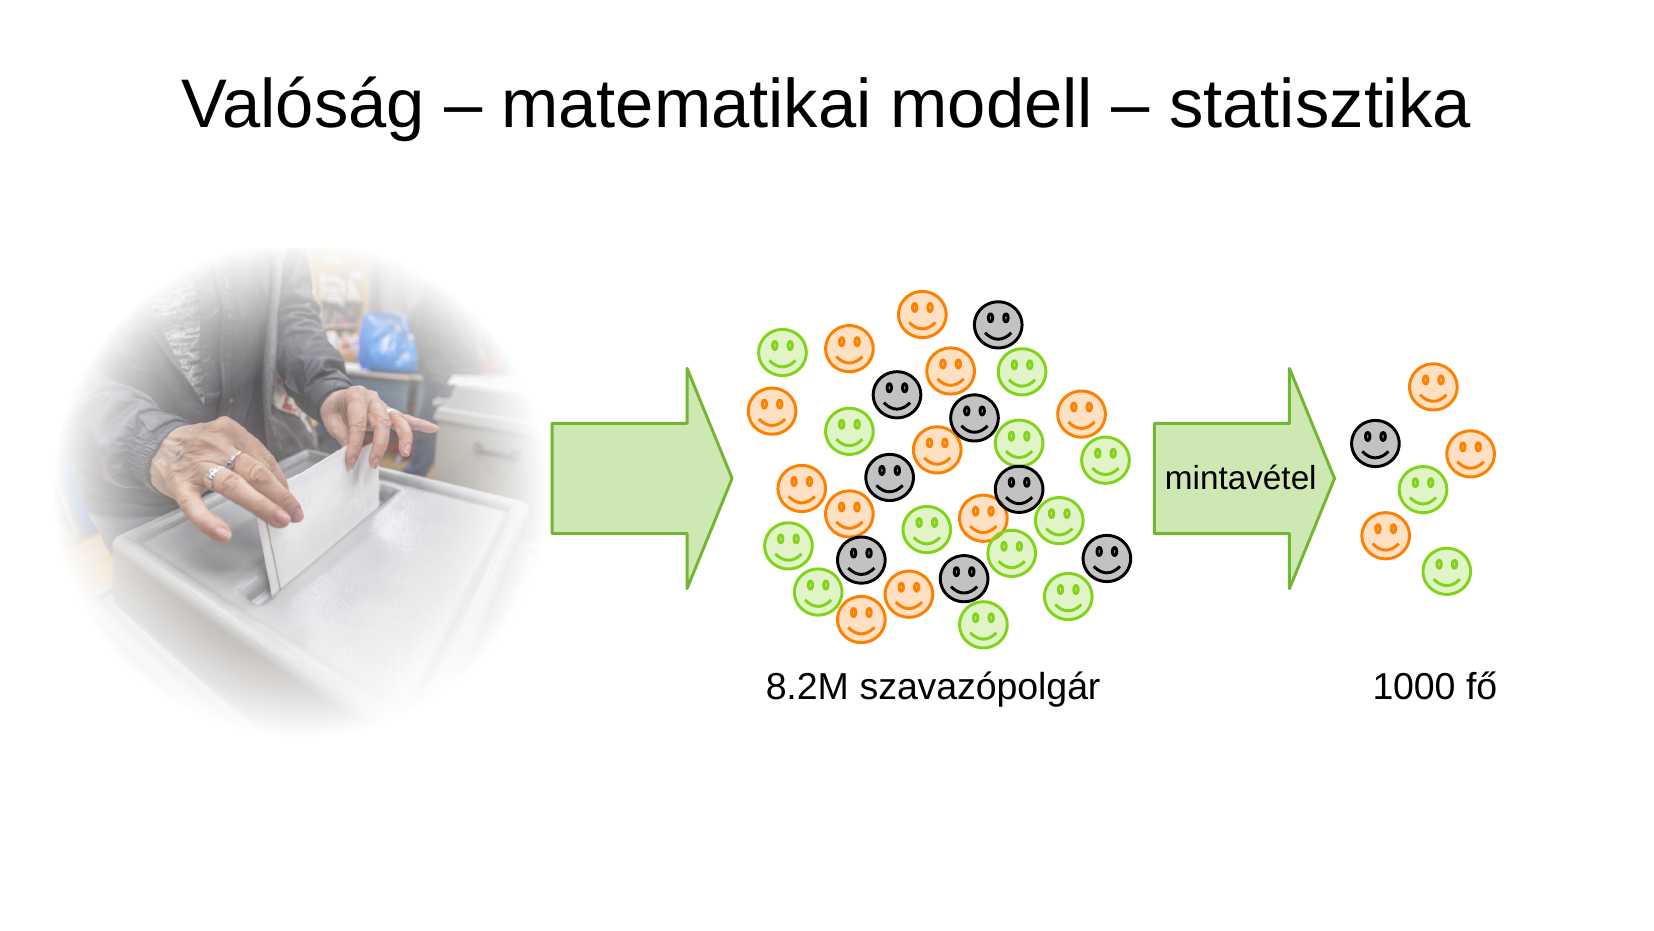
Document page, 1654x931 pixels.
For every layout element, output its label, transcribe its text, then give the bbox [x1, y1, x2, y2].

title Valóság – matematikai modell – statisztika [88, 29, 1565, 178]
text_box [959, 601, 1008, 648]
text_box [974, 301, 1023, 348]
text_box [1361, 512, 1410, 559]
text_box [1422, 548, 1471, 595]
text_box [0, 230, 733, 748]
text_box [913, 394, 999, 473]
text_box [777, 465, 826, 512]
text_box [1154, 519, 1318, 589]
text_box 8.2M szavazópolgár 1000 fő [751, 658, 1579, 731]
text_box [940, 555, 988, 602]
text_box [898, 291, 947, 338]
text_box [1154, 368, 1324, 452]
text_box [837, 596, 886, 643]
text_box [959, 420, 1043, 577]
text_box [758, 329, 807, 376]
text_box [1399, 466, 1447, 513]
text_box [865, 454, 914, 501]
text_box [873, 371, 921, 418]
text_box [825, 408, 874, 455]
text_box [1409, 363, 1458, 411]
text_box [1057, 391, 1106, 438]
text_box [1081, 437, 1130, 484]
text_box [825, 490, 886, 584]
text_box [1044, 573, 1093, 620]
text_box [1351, 420, 1400, 467]
text_box [885, 571, 933, 618]
text_box [1083, 535, 1131, 582]
text_box [903, 506, 951, 553]
text_box [1035, 497, 1084, 544]
text_box [825, 325, 874, 372]
text_box [1446, 430, 1495, 477]
text_box [998, 348, 1046, 395]
text_box [926, 347, 975, 395]
text_box mintavétel [1150, 452, 1368, 519]
text_box [794, 568, 843, 616]
text_box [748, 388, 796, 435]
text_box [764, 522, 813, 569]
